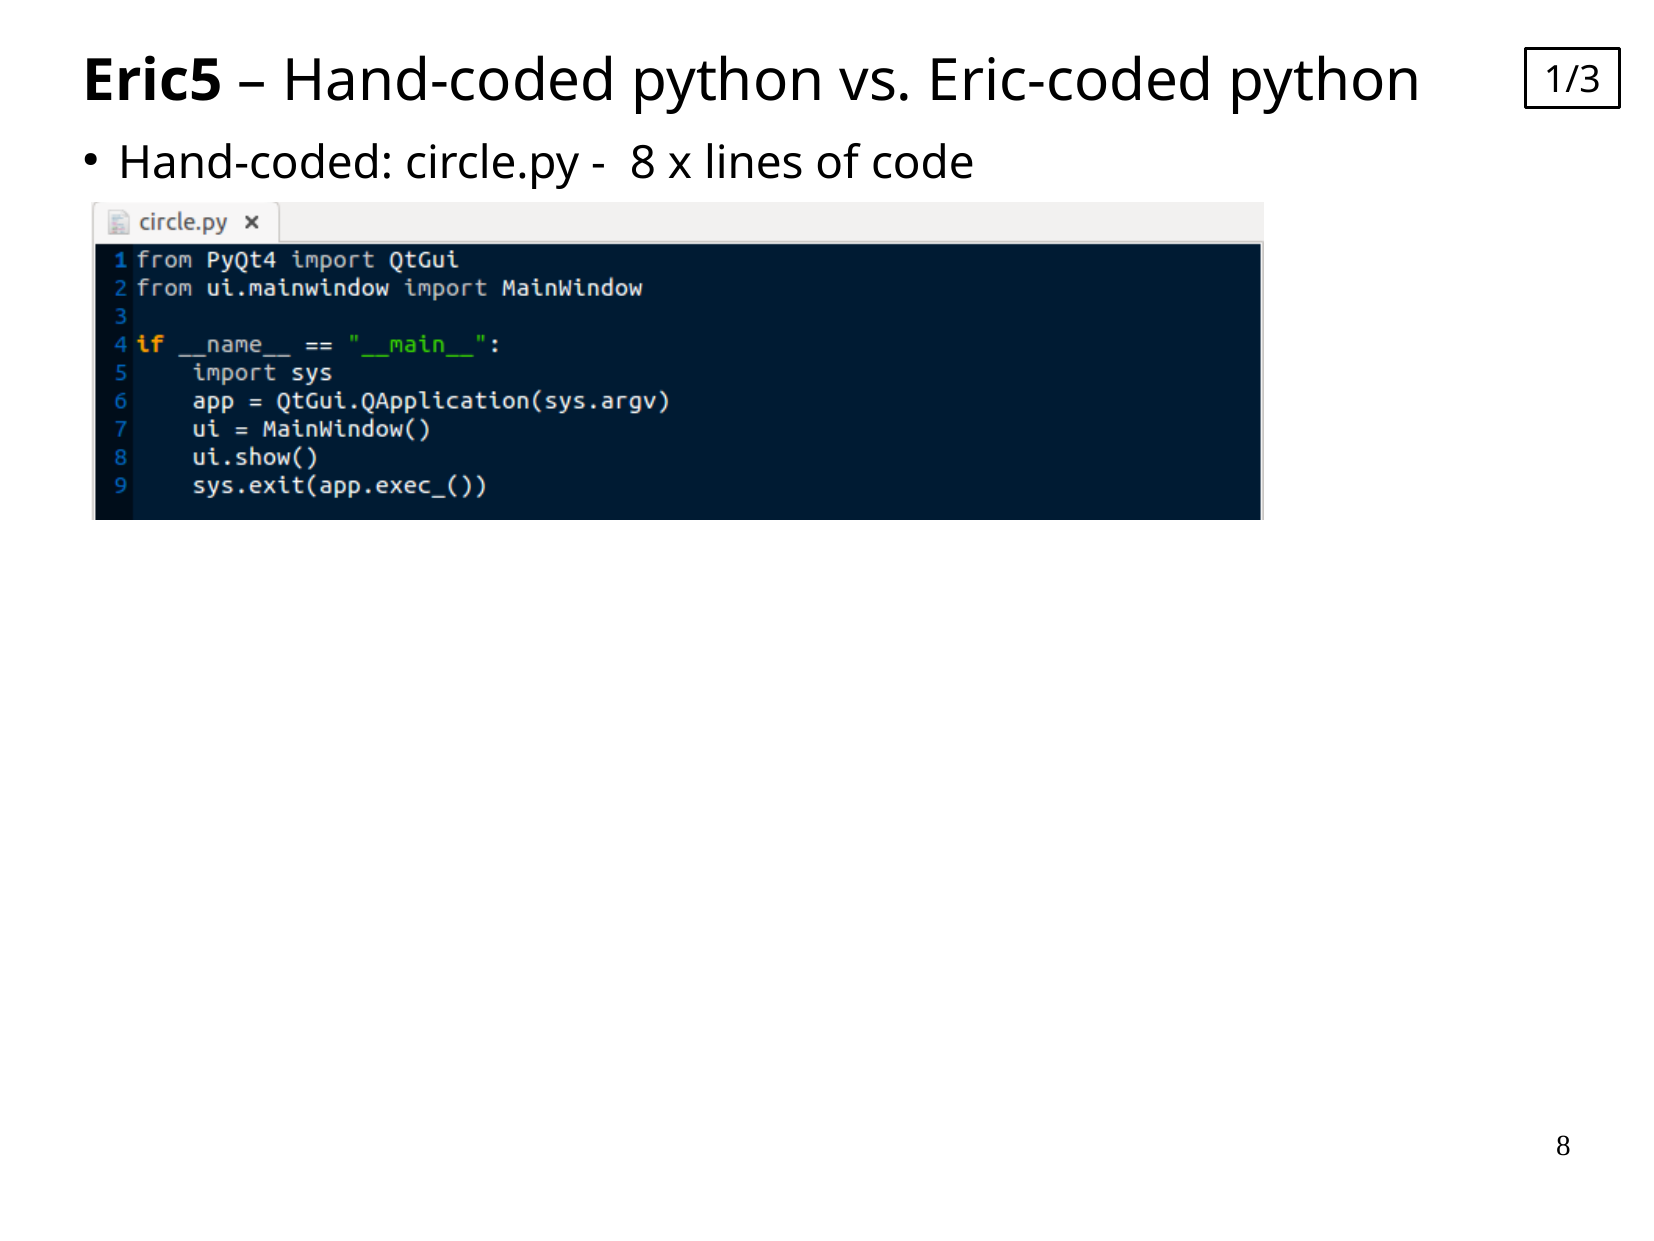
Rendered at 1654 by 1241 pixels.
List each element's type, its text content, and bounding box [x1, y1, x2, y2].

title Eric5 – Hand-coded python vs. Eric-coded python [82, 39, 1571, 116]
text_box 1/3 [1525, 48, 1620, 108]
title Hand-coded: circle.py - 8 x lines of code [82, 130, 1571, 191]
picture [91, 202, 1264, 520]
